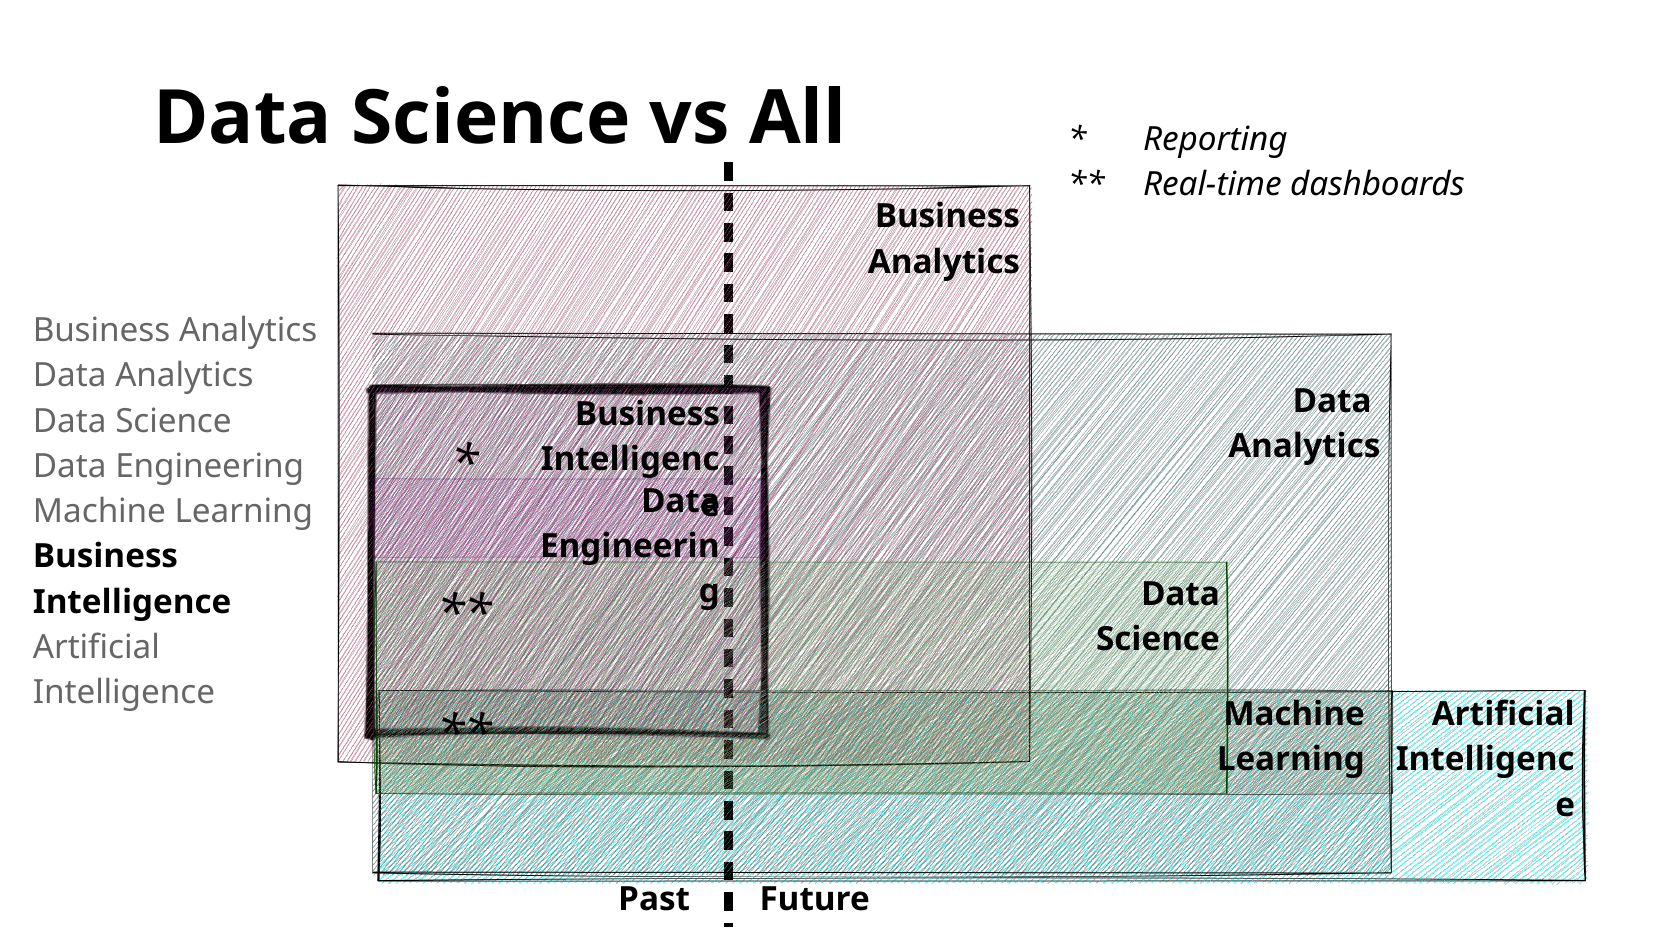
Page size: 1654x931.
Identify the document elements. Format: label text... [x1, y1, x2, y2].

text_box ** [389, 570, 541, 610]
text_box Data Science [1094, 570, 1220, 659]
text_box Business Analytics Data Analytics Data Science Data Engineering Machine Learning Business Intelligence Artificial Intelligence [18, 208, 327, 631]
text_box Data Analytics [1220, 376, 1381, 466]
picture [1440, 706, 1445, 715]
text_box ** [390, 690, 541, 730]
text_box Data Engineering [540, 476, 721, 566]
title Data Science vs All [82, 37, 1571, 193]
text_box Machine Learning [1175, 690, 1366, 779]
text_box Past [600, 874, 691, 919]
text_box Future [753, 874, 871, 919]
text_box * Reporting ** Real-time dashboards [1053, 107, 1636, 305]
picture [327, 169, 1591, 886]
text_box Business Intelligence [540, 390, 721, 452]
text_box Artificial Intelligence [1385, 690, 1576, 706]
text_box * [389, 420, 541, 460]
text_box Business Analytics [720, 192, 1021, 241]
